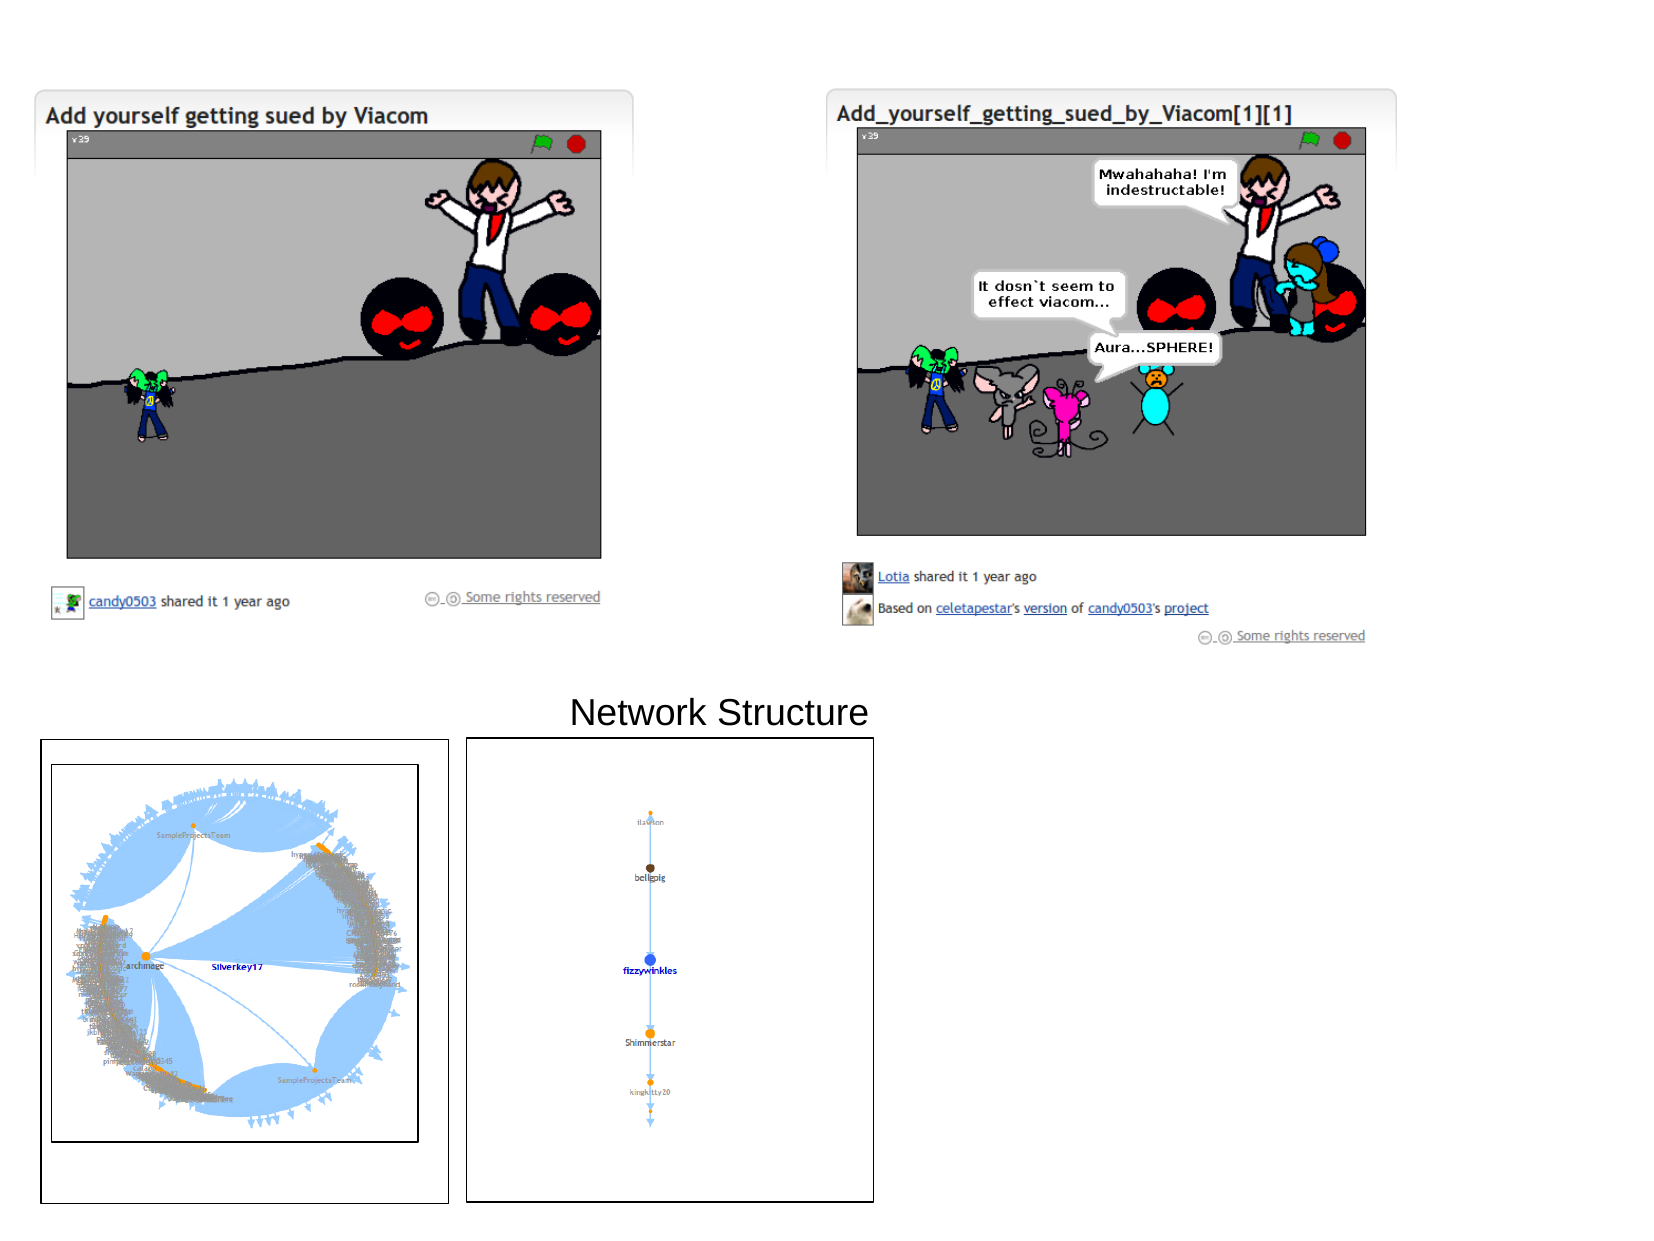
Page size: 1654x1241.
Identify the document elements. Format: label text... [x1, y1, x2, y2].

text_box Network Structure [554, 684, 885, 742]
picture [602, 802, 697, 1136]
picture [822, 83, 1401, 652]
picture [52, 765, 418, 1142]
picture [29, 86, 638, 623]
